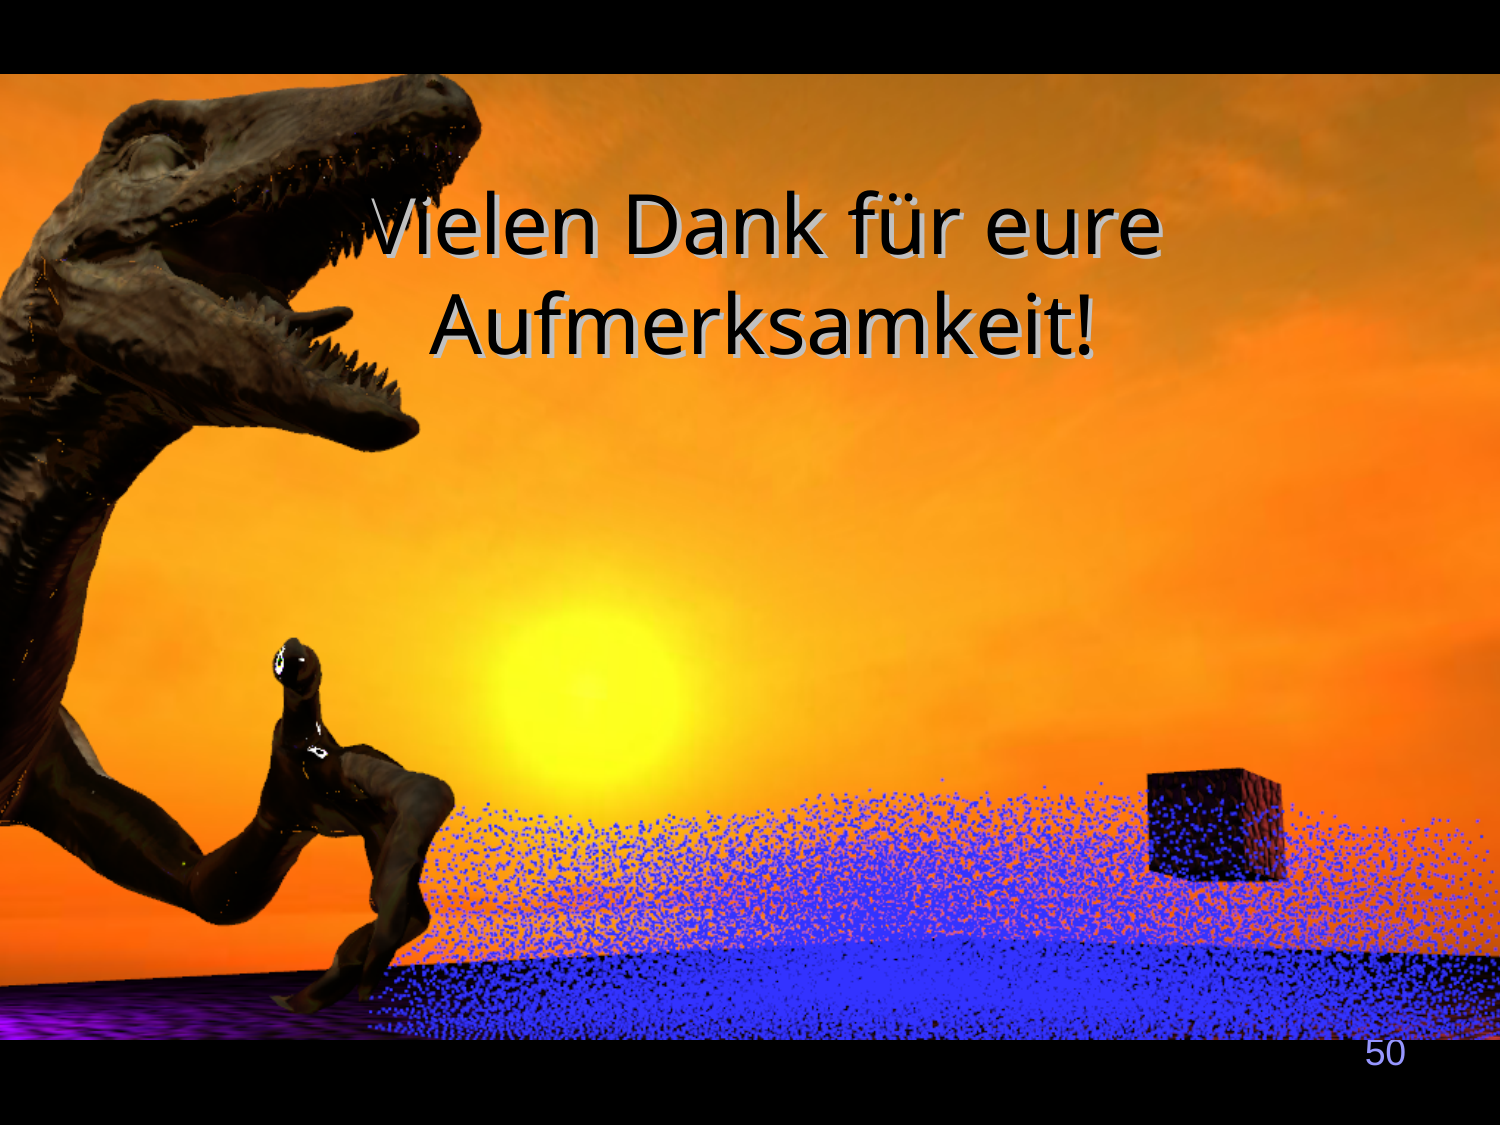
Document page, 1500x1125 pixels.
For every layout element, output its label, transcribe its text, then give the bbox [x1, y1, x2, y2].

text_box Vielen Dank für eure Aufmerksamkeit! [219, 177, 1307, 365]
picture [0, 74, 1500, 1040]
